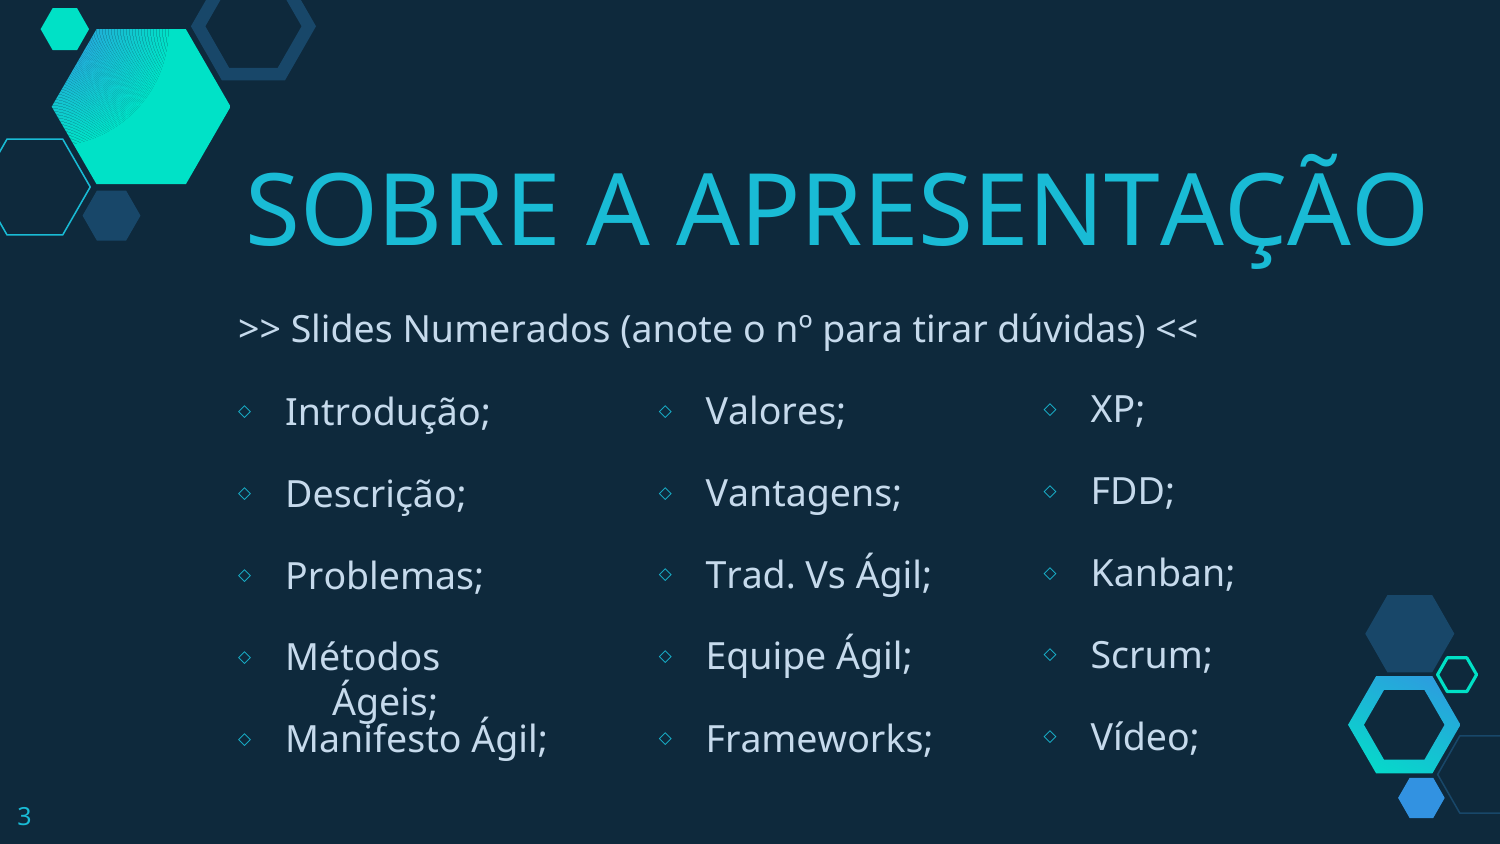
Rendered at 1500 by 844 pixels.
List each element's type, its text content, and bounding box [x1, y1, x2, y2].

text_box Scrum; [1028, 615, 1278, 692]
text_box Vantagens; [643, 454, 986, 531]
text_box Descrição; [223, 454, 565, 531]
text_box Vídeo; [1028, 697, 1277, 774]
text_box XP; [1028, 370, 1277, 447]
text_box Problemas; [223, 536, 566, 613]
list >> Slides Numerados (anote o nº para tirar dúvidas) << [223, 290, 1258, 367]
text_box Métodos Ágeis; [223, 618, 566, 695]
text_box Introdução; [223, 372, 565, 449]
text_box Manifesto Ágil; [223, 700, 565, 777]
text_box FDD; [1028, 452, 1277, 529]
text_box Kanban; [1028, 534, 1278, 611]
text_box Trad. Vs Ágil; [643, 535, 987, 612]
title Sobre a apresentação [230, 114, 1447, 281]
text_box Frameworks; [643, 699, 986, 776]
text_box Valores; [643, 372, 986, 448]
text_box 3 [2, 785, 93, 844]
text_box Equipe Ágil; [643, 617, 987, 694]
